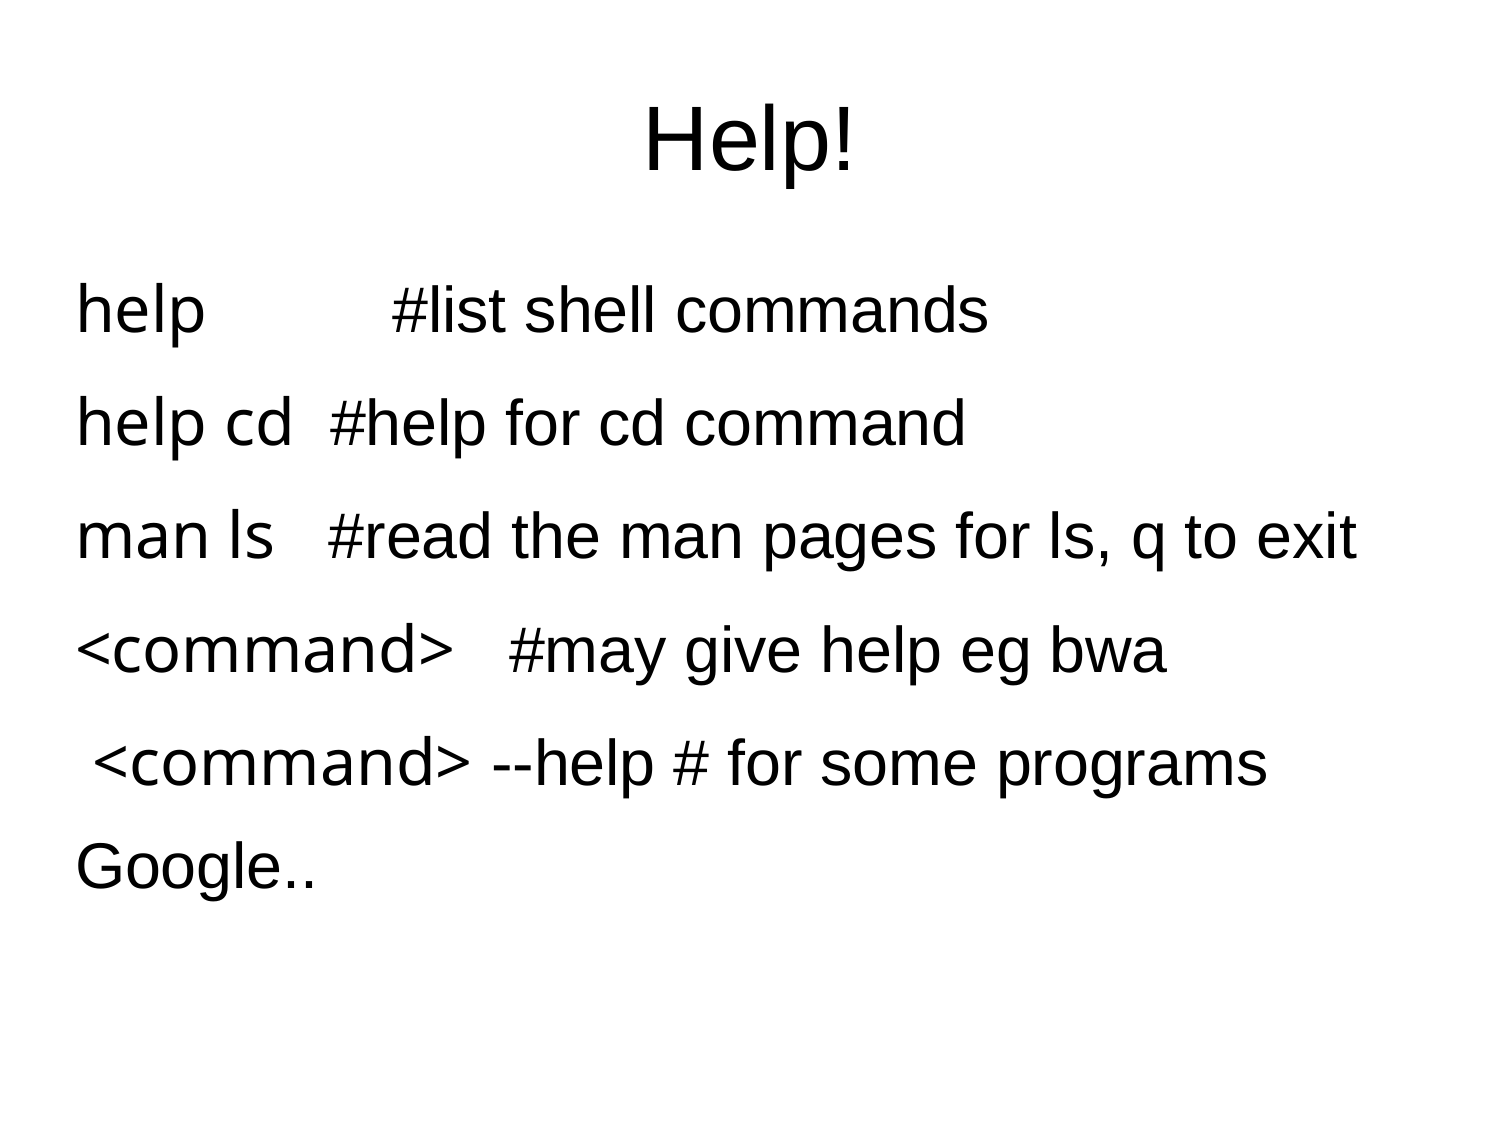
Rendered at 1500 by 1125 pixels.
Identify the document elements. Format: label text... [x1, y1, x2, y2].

title Help! [75, 44, 1425, 233]
list help #list shell commands help cd #help for cd command man ls #read the man pages for ls, q to exit <command> #may give help eg bwa <command> --help # for some programs Google.. [75, 263, 1395, 916]
